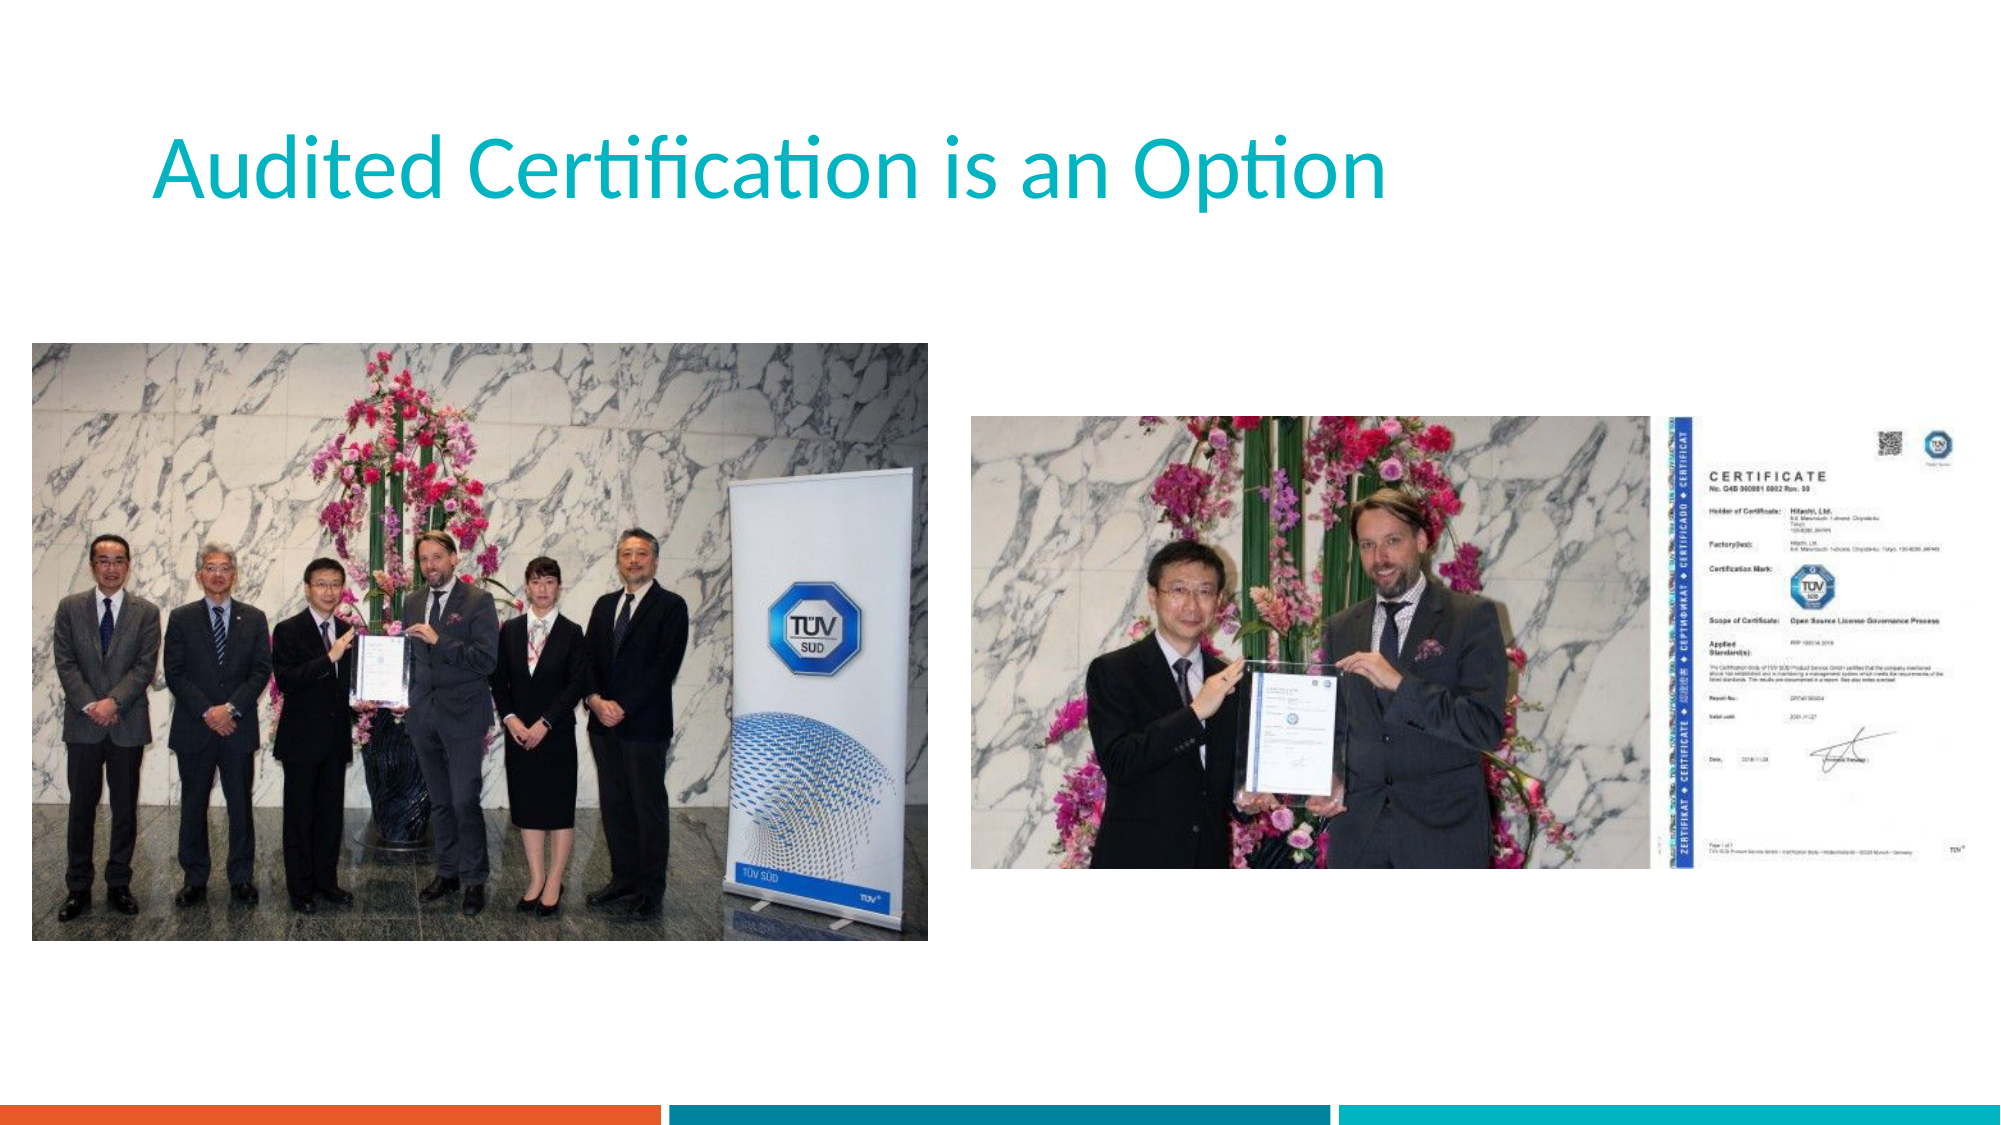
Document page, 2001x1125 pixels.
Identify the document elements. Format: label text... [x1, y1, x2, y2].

picture [971, 416, 1971, 869]
picture [32, 343, 928, 941]
title Audited Certification is an Option [137, 59, 1863, 278]
